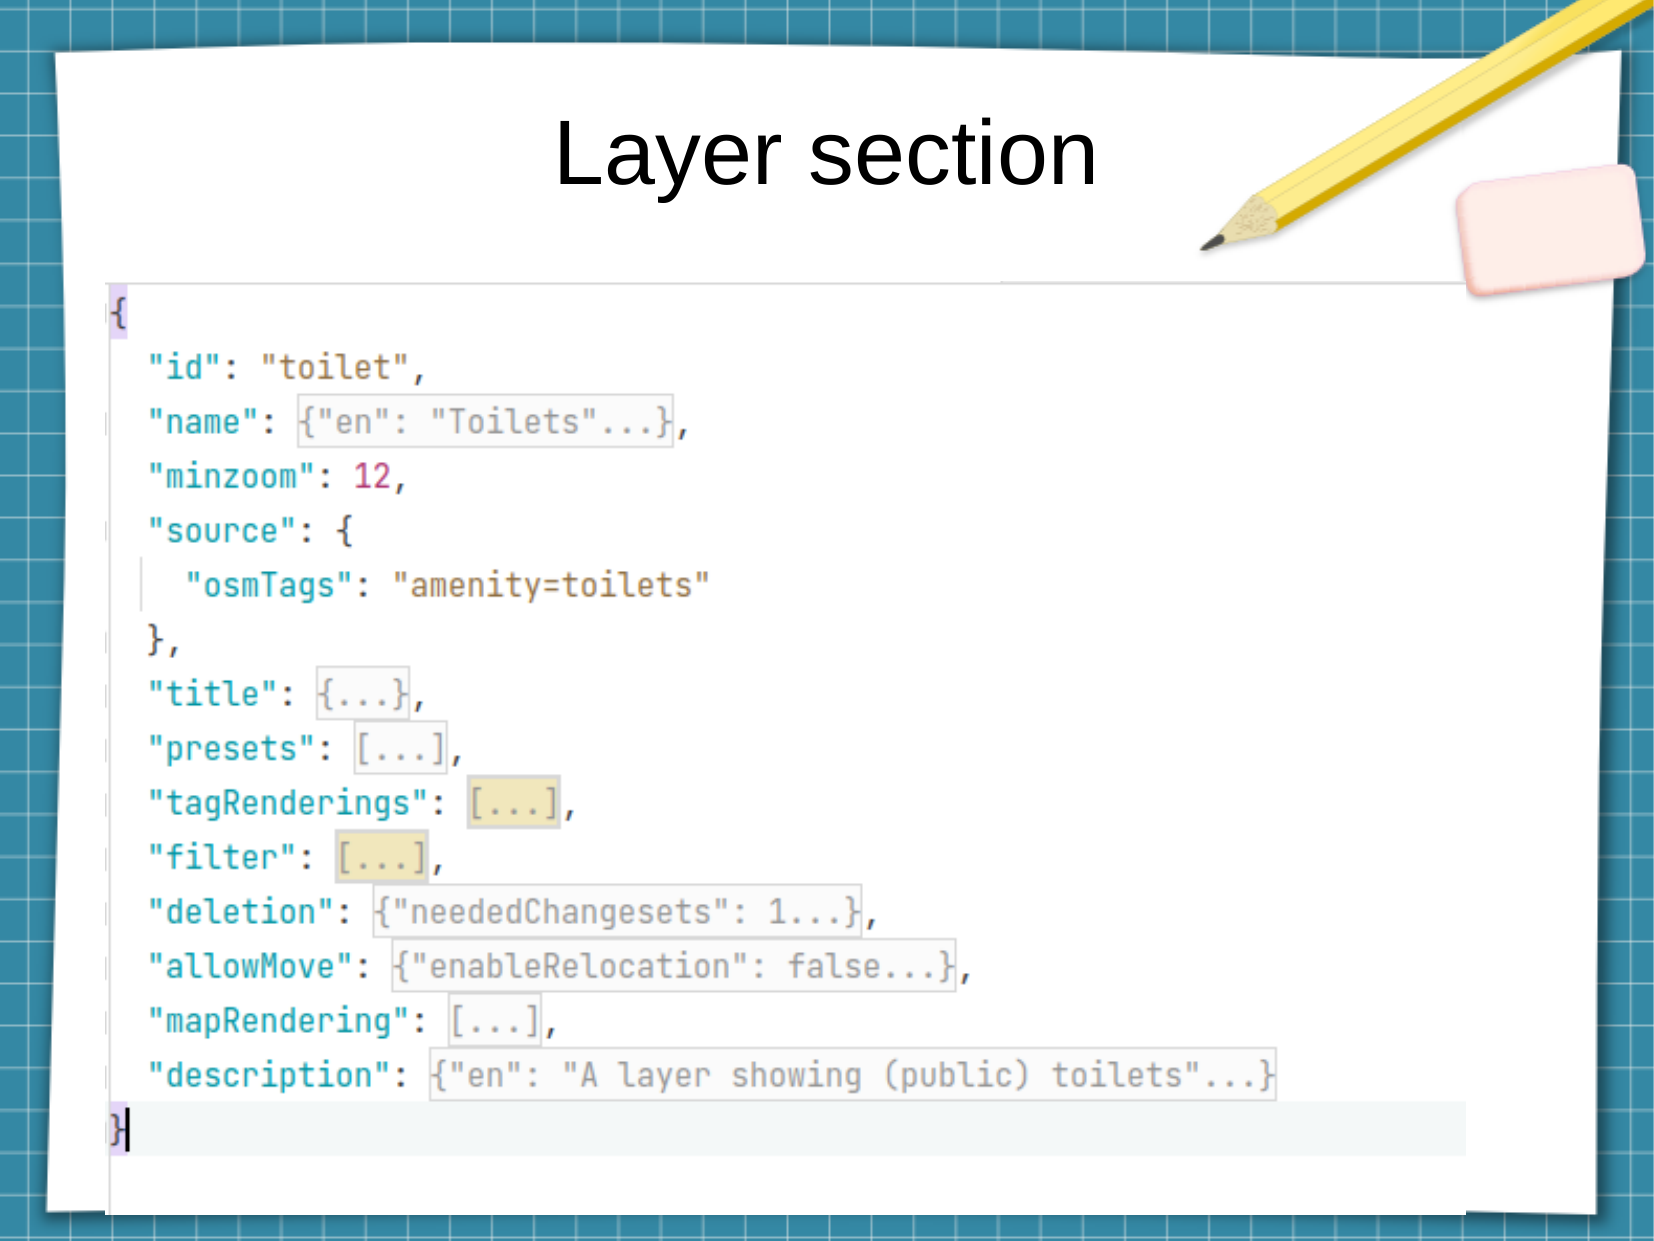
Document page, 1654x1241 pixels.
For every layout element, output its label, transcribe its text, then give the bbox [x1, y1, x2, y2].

title Layer section [82, 49, 1571, 257]
picture [0, 0, 1654, 1241]
